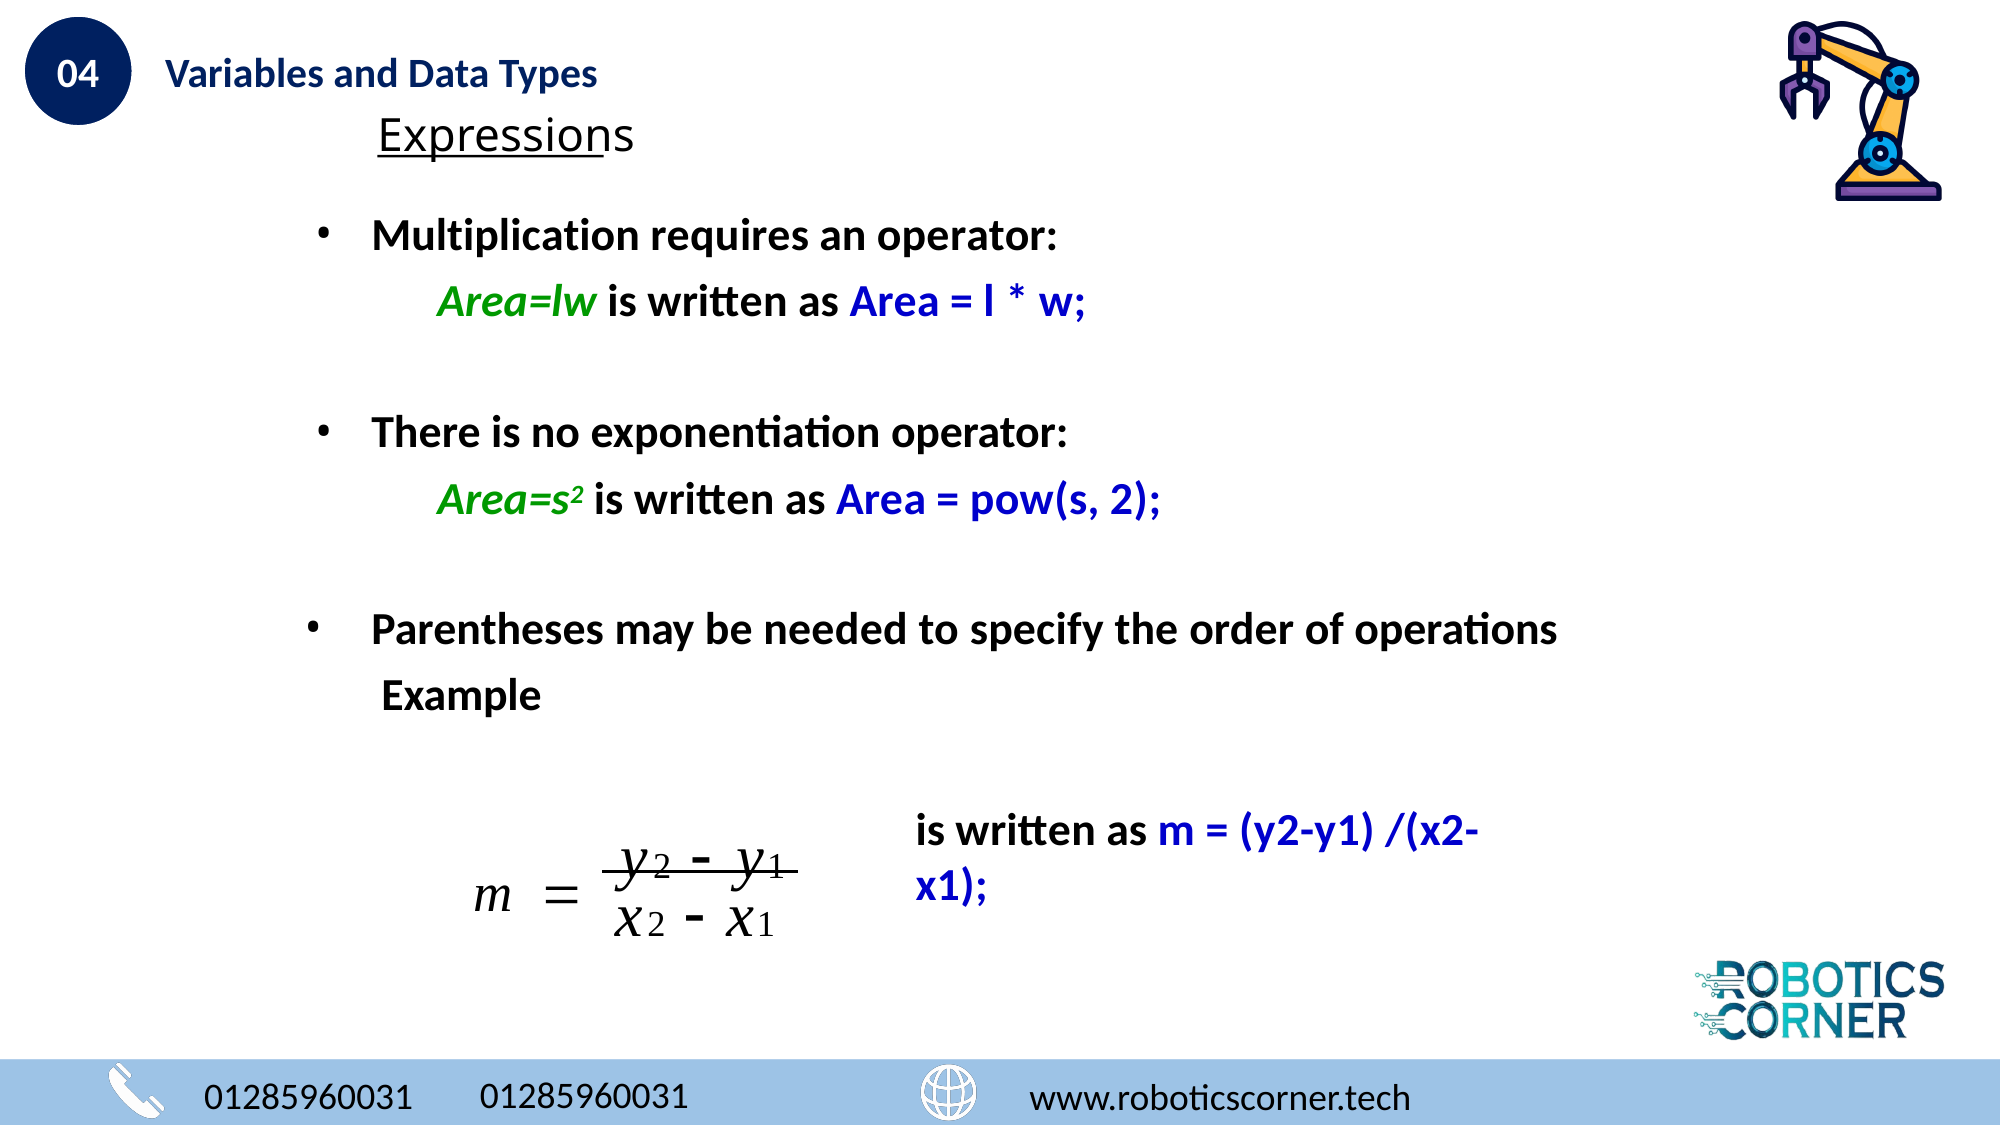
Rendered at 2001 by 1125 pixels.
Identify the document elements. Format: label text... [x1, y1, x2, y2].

text_box is written as m = (y2-y1) /(x2-x1); [913, 797, 1550, 910]
picture [1680, 859, 1953, 1059]
text_box x2  x1 [612, 923, 796, 950]
text_box [377, 154, 604, 158]
text_box m  y2  y1 [466, 782, 804, 923]
picture [915, 1059, 981, 1125]
picture [1771, 21, 1950, 201]
text_box 01285960031 [465, 1063, 811, 1124]
text_box [0, 1059, 915, 1125]
text_box Variables and Data Types [150, 38, 697, 103]
text_box 04 [22, 14, 134, 128]
title Expressions [375, 36, 721, 191]
text_box 01285960031 [189, 1064, 495, 1125]
text_box Multiplication requires an operator: Area=lw is written as Area = l * w; There is no exponentiation operator: Area=s2 is written as Area = pow(s, 2); Parentheses may be needed to specify the order of operations Example [304, 191, 1561, 720]
text_box www.roboticscorner.tech [1014, 1065, 1531, 1125]
picture [103, 1057, 170, 1124]
text_box [981, 1059, 2000, 1125]
